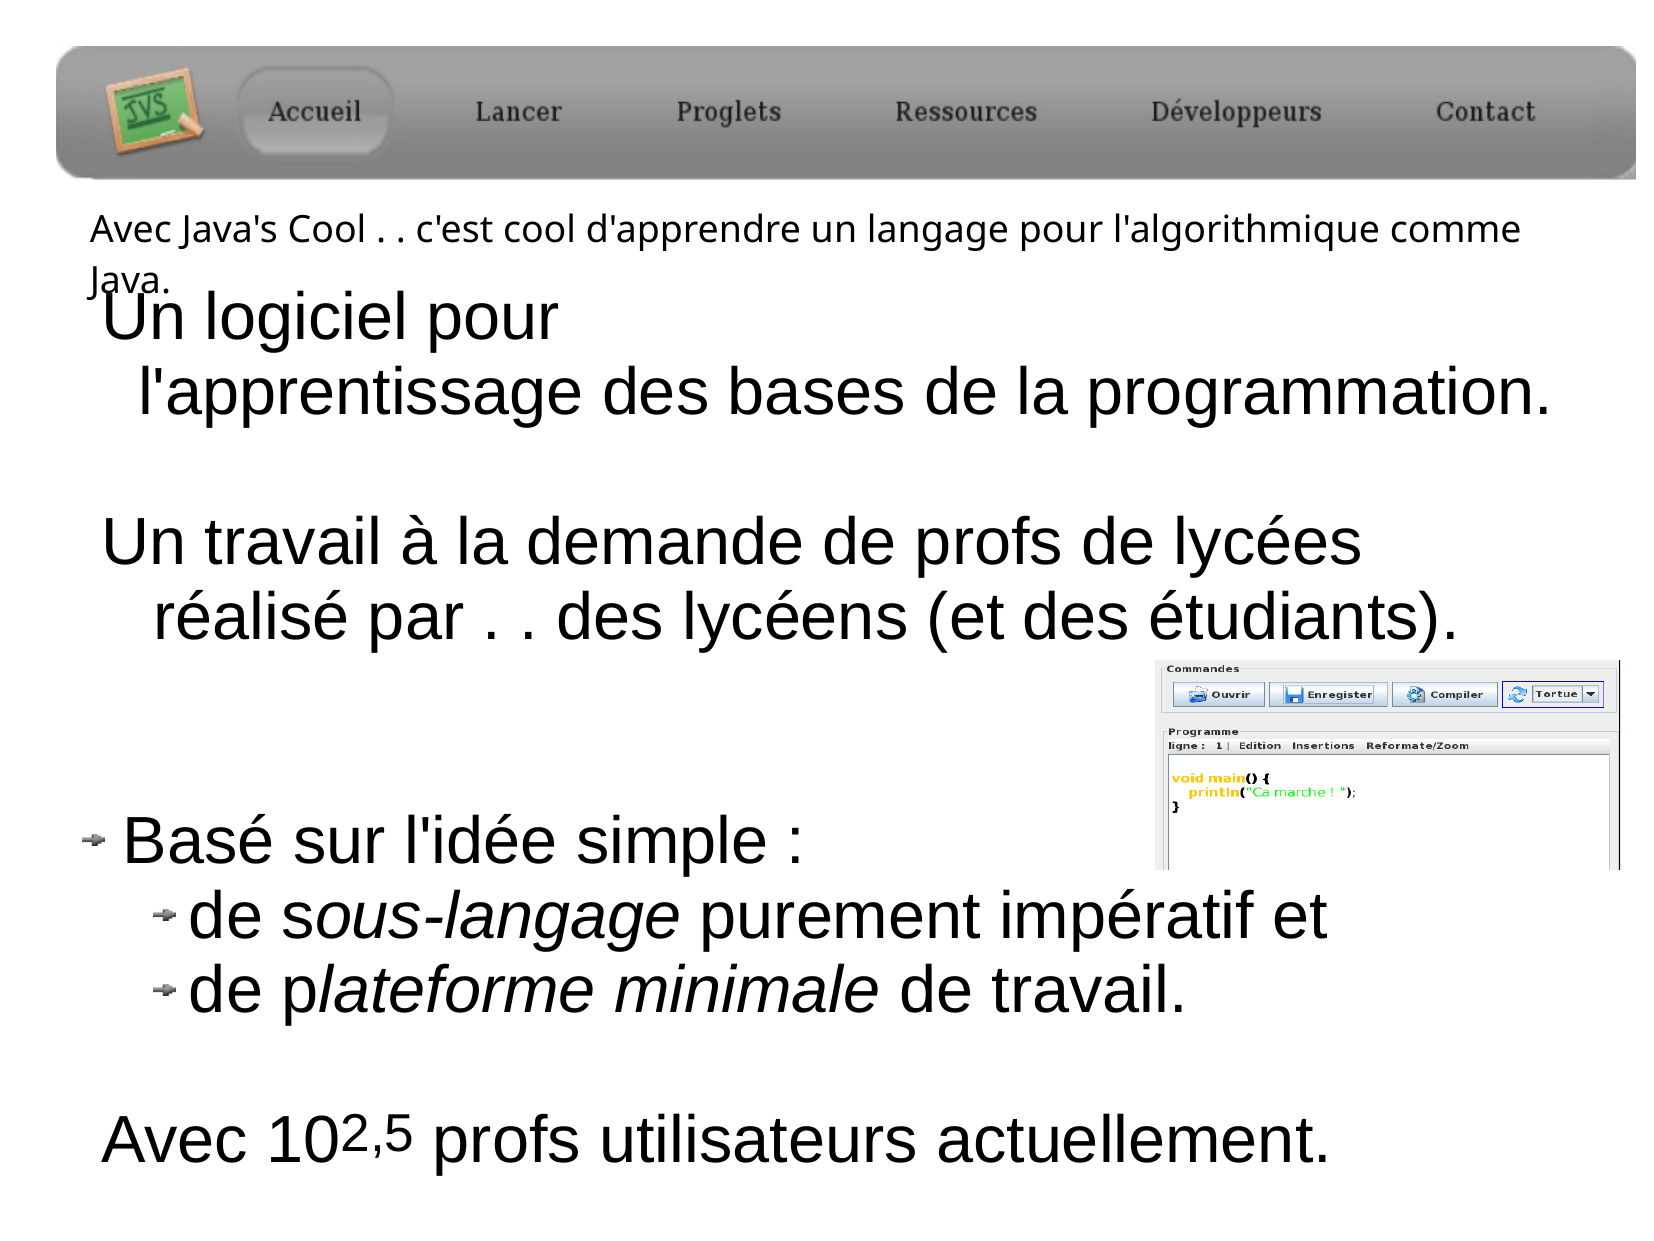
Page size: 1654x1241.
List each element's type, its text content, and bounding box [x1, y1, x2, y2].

text_box Avec Java's Cool . . c'est cool d'apprendre un langage pour l'algorithmique comme Java. [75, 195, 1576, 259]
picture [56, 45, 1636, 181]
picture [1155, 660, 1621, 871]
subtitle Un logiciel pour l'apprentissage des bases de la programmation. Un travail à la demande de profs de lycées réalisé par . . des lycéens (et des étudiants). Basé sur l'idée simple : de sous-langage purement impératif et de plateforme minimale de travail. Avec 102,5 profs utilisateurs actuellement. [82, 279, 1571, 1178]
